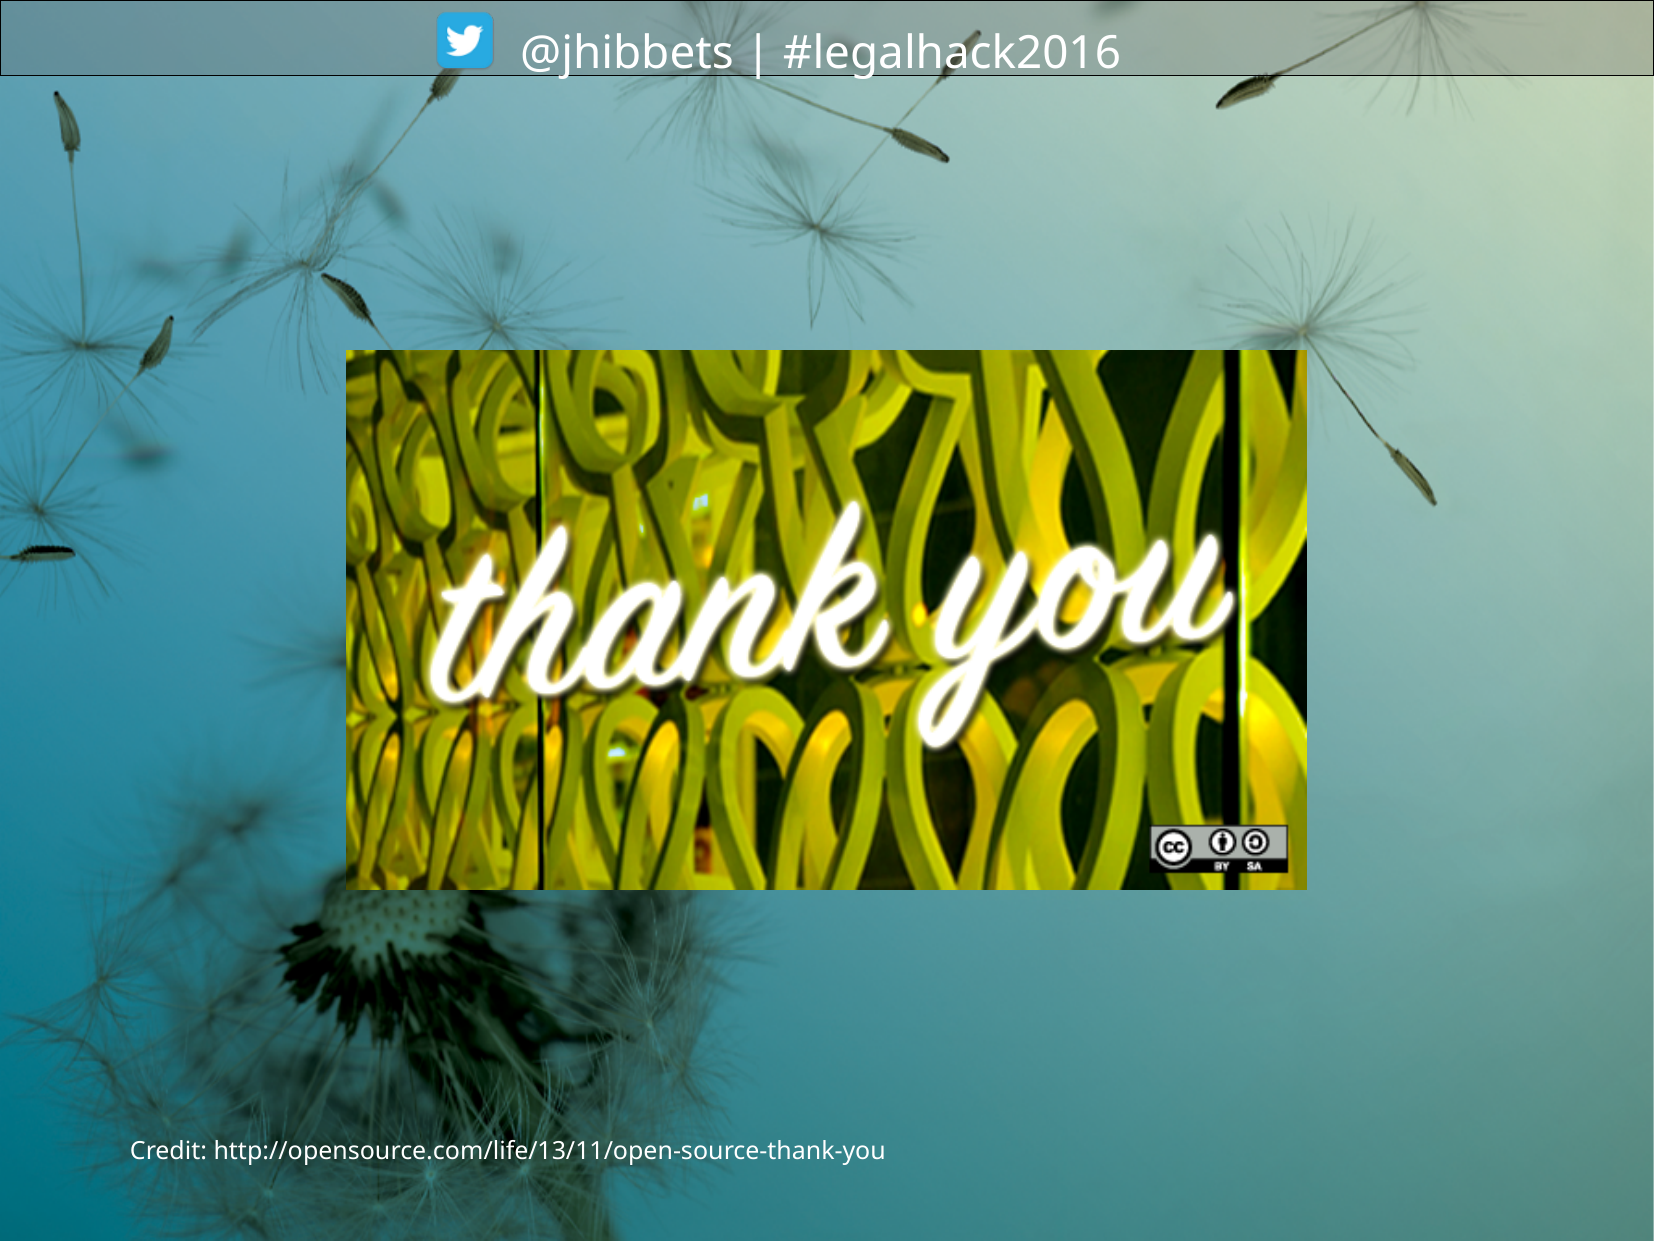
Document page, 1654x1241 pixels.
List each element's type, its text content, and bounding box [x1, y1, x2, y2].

picture [0, 76, 1654, 1241]
text_box Credit: http://opensource.com/life/13/11/open-source-thank-you [115, 1125, 891, 1165]
picture [435, 11, 496, 72]
